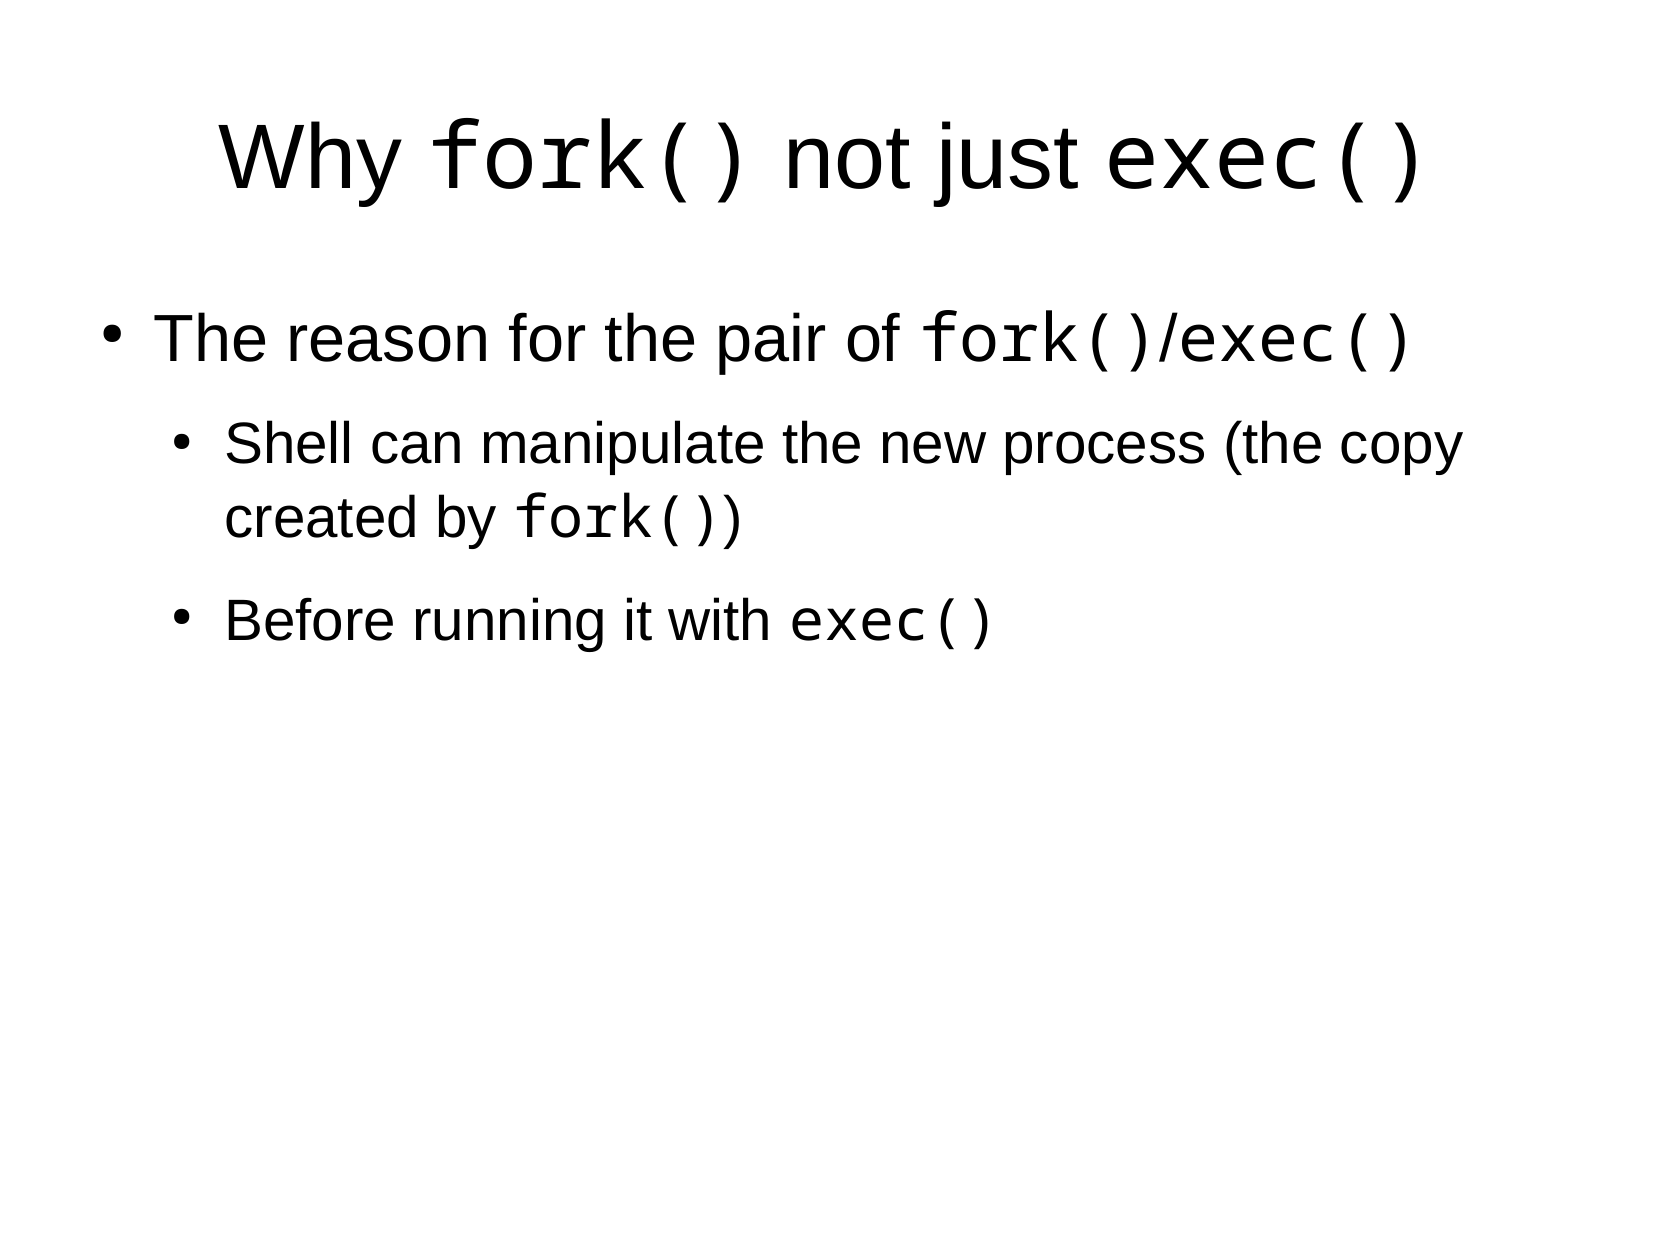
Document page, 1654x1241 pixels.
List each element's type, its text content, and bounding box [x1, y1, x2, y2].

title Why fork() not just exec() [82, 49, 1571, 257]
list The reason for the pair of fork()/exec() Shell can manipulate the new process (the copy created by fork()) Before running it with exec() [82, 290, 1571, 1010]
